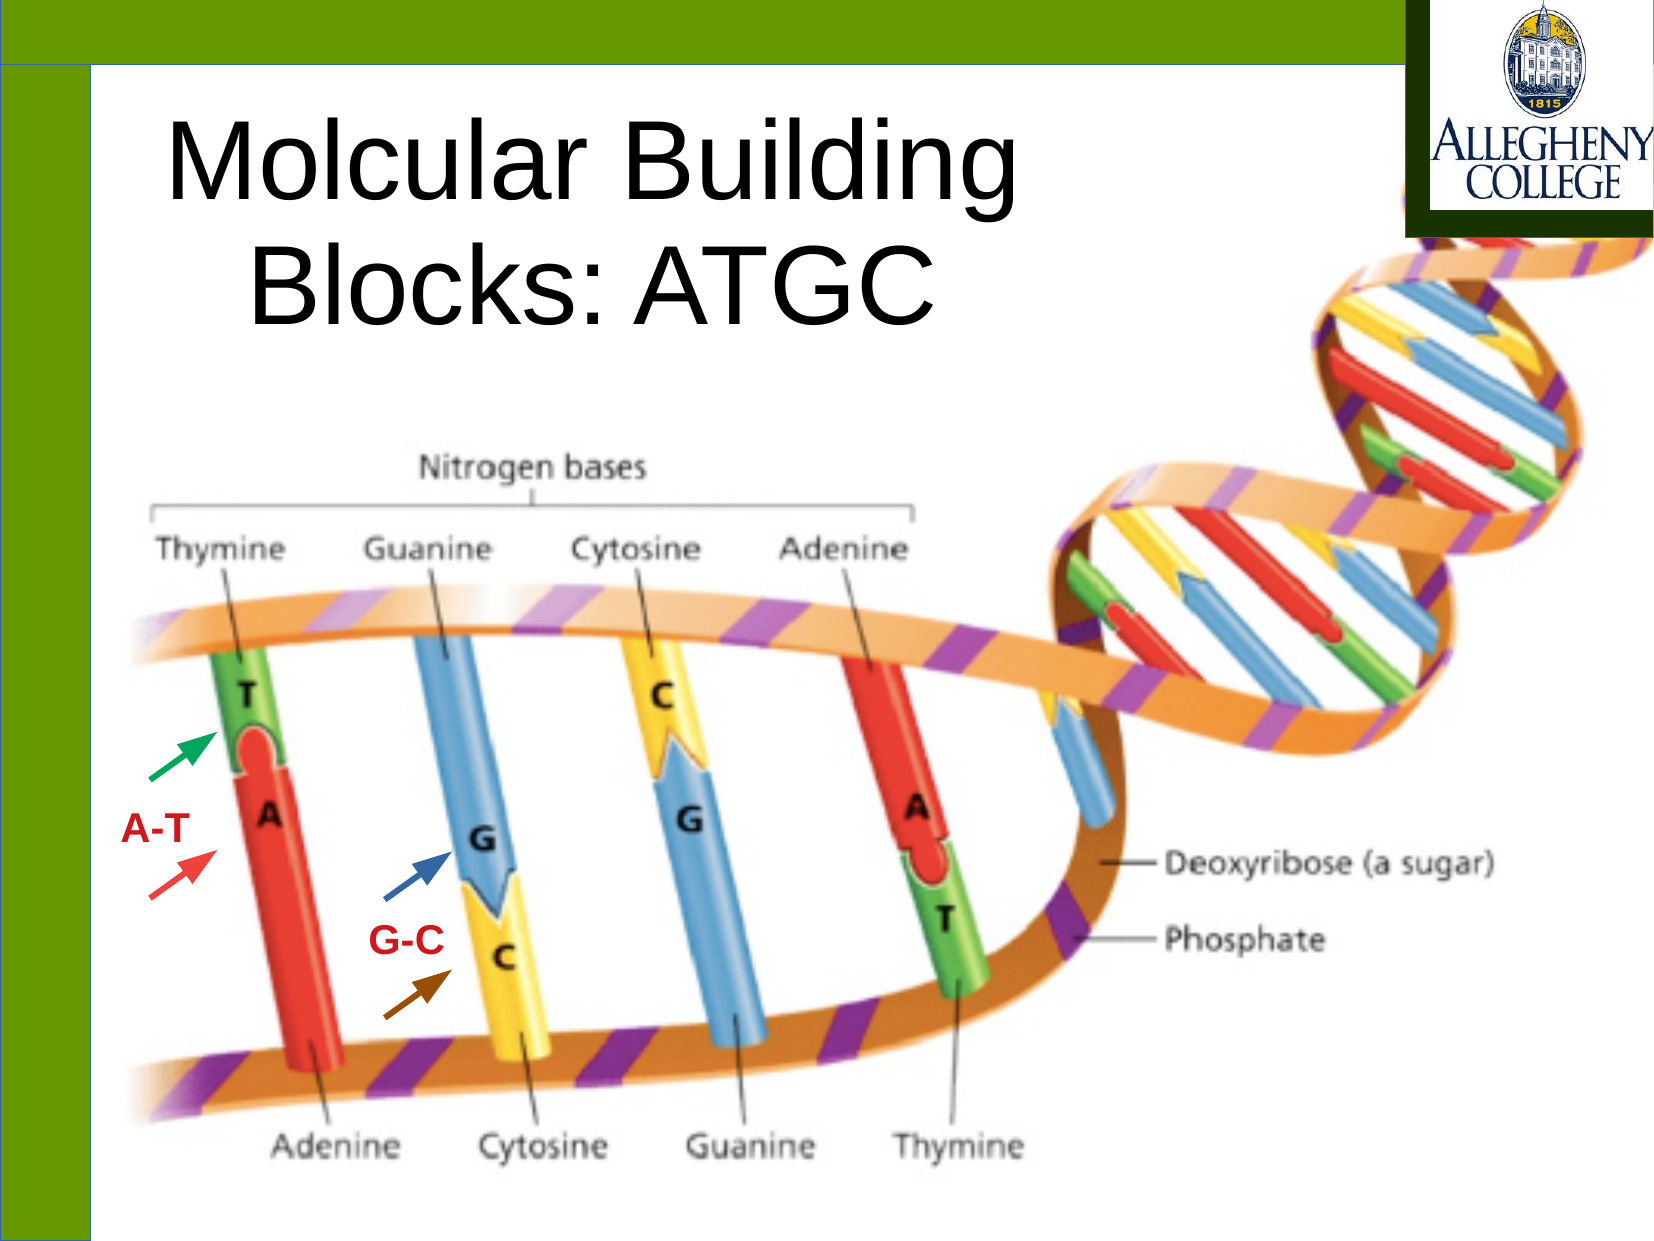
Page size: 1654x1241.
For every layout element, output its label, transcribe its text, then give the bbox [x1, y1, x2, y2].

picture [1430, 0, 1654, 210]
text_box [0, 0, 1654, 1241]
title Molcular Building Blocks: ATGC [117, 97, 1068, 349]
picture [95, 134, 1654, 1201]
text_box G-C [353, 909, 486, 1018]
text_box A-T [105, 797, 235, 906]
